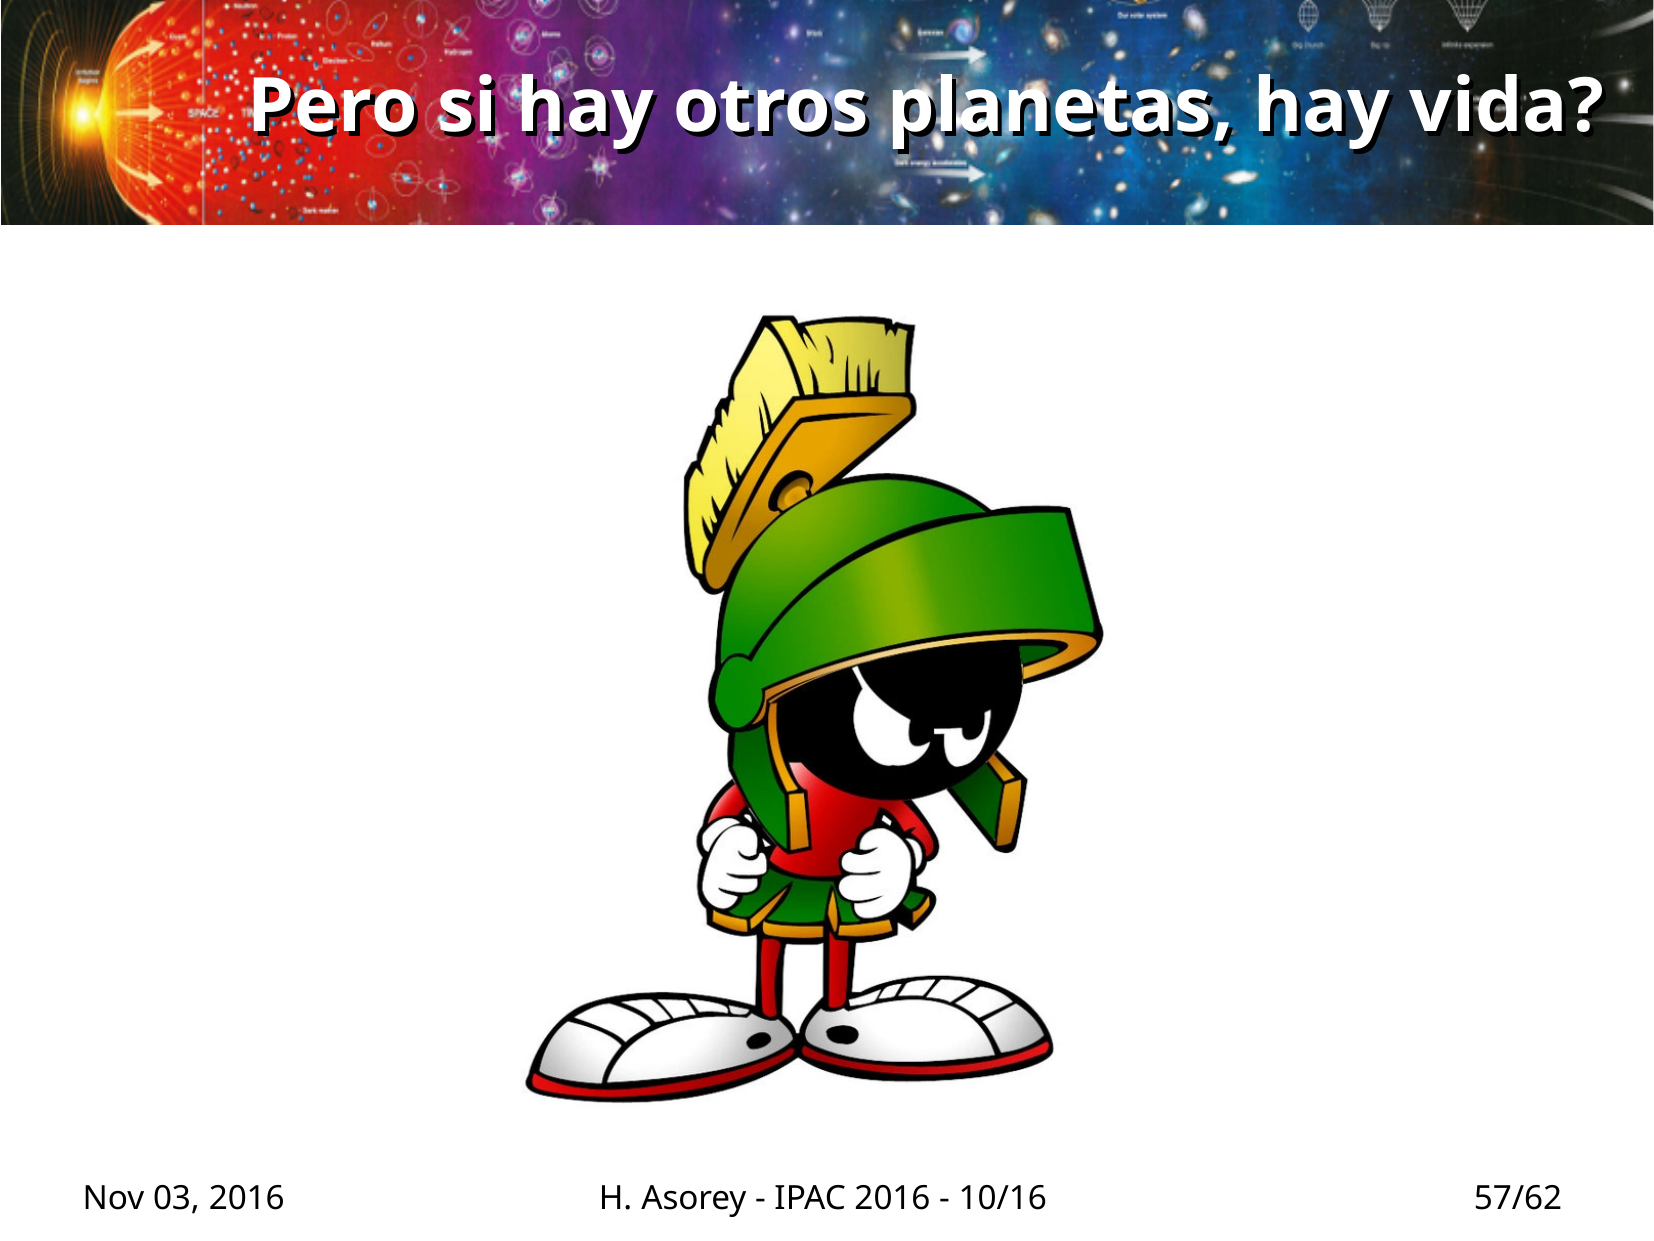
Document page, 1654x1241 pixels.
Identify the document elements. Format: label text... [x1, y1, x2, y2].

picture [375, 254, 1276, 1156]
picture [1, 0, 1654, 225]
title Pero si hay otros planetas, hay vida? [45, 15, 1606, 191]
